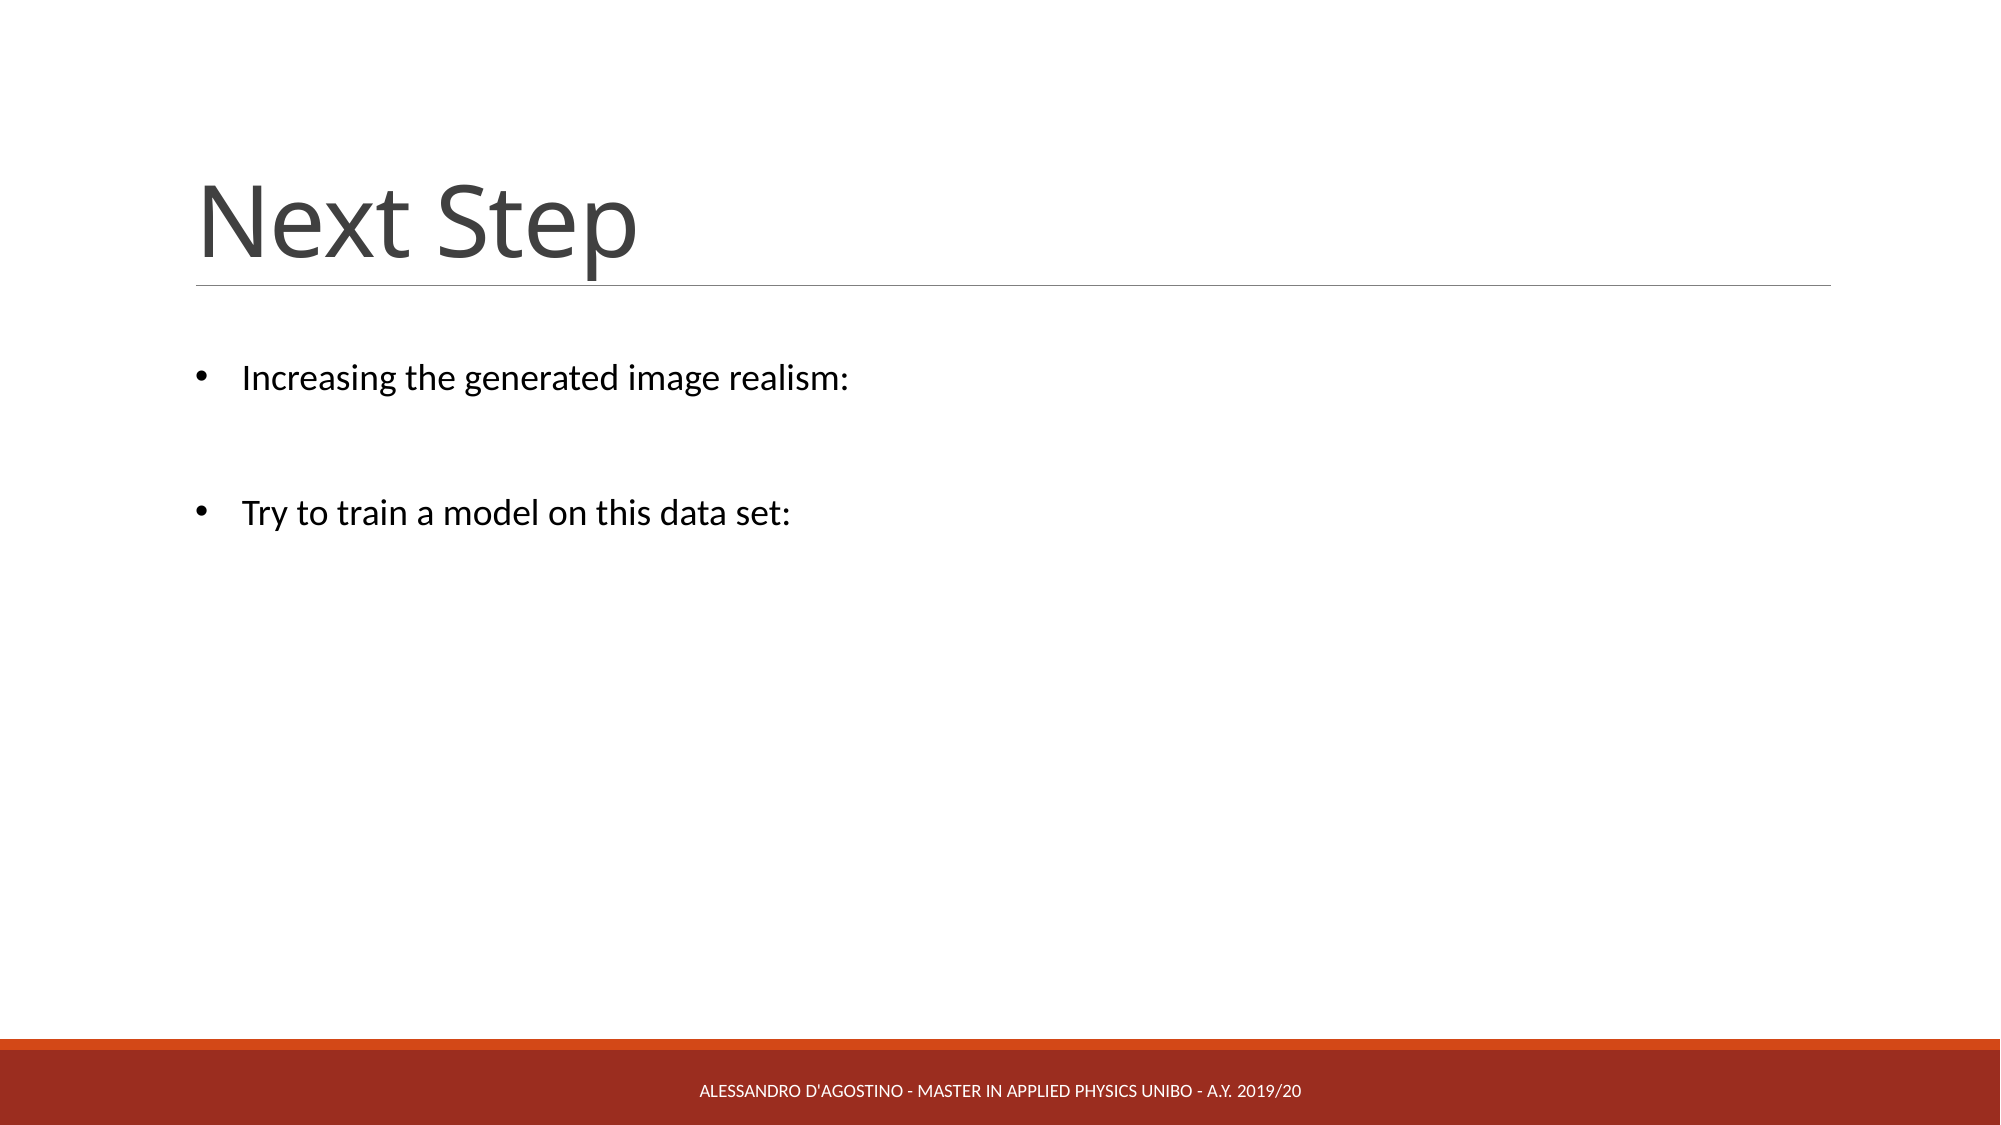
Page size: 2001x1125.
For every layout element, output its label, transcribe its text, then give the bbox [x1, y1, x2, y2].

title Next Step [180, 47, 1831, 286]
text_box Increasing the generated image realism: Try to train a model on this data set: [180, 345, 1848, 543]
text_box Alessandro d'Agostino - Master in Applied Physics UniBo - a.y. 2019/20 [604, 1059, 1396, 1120]
